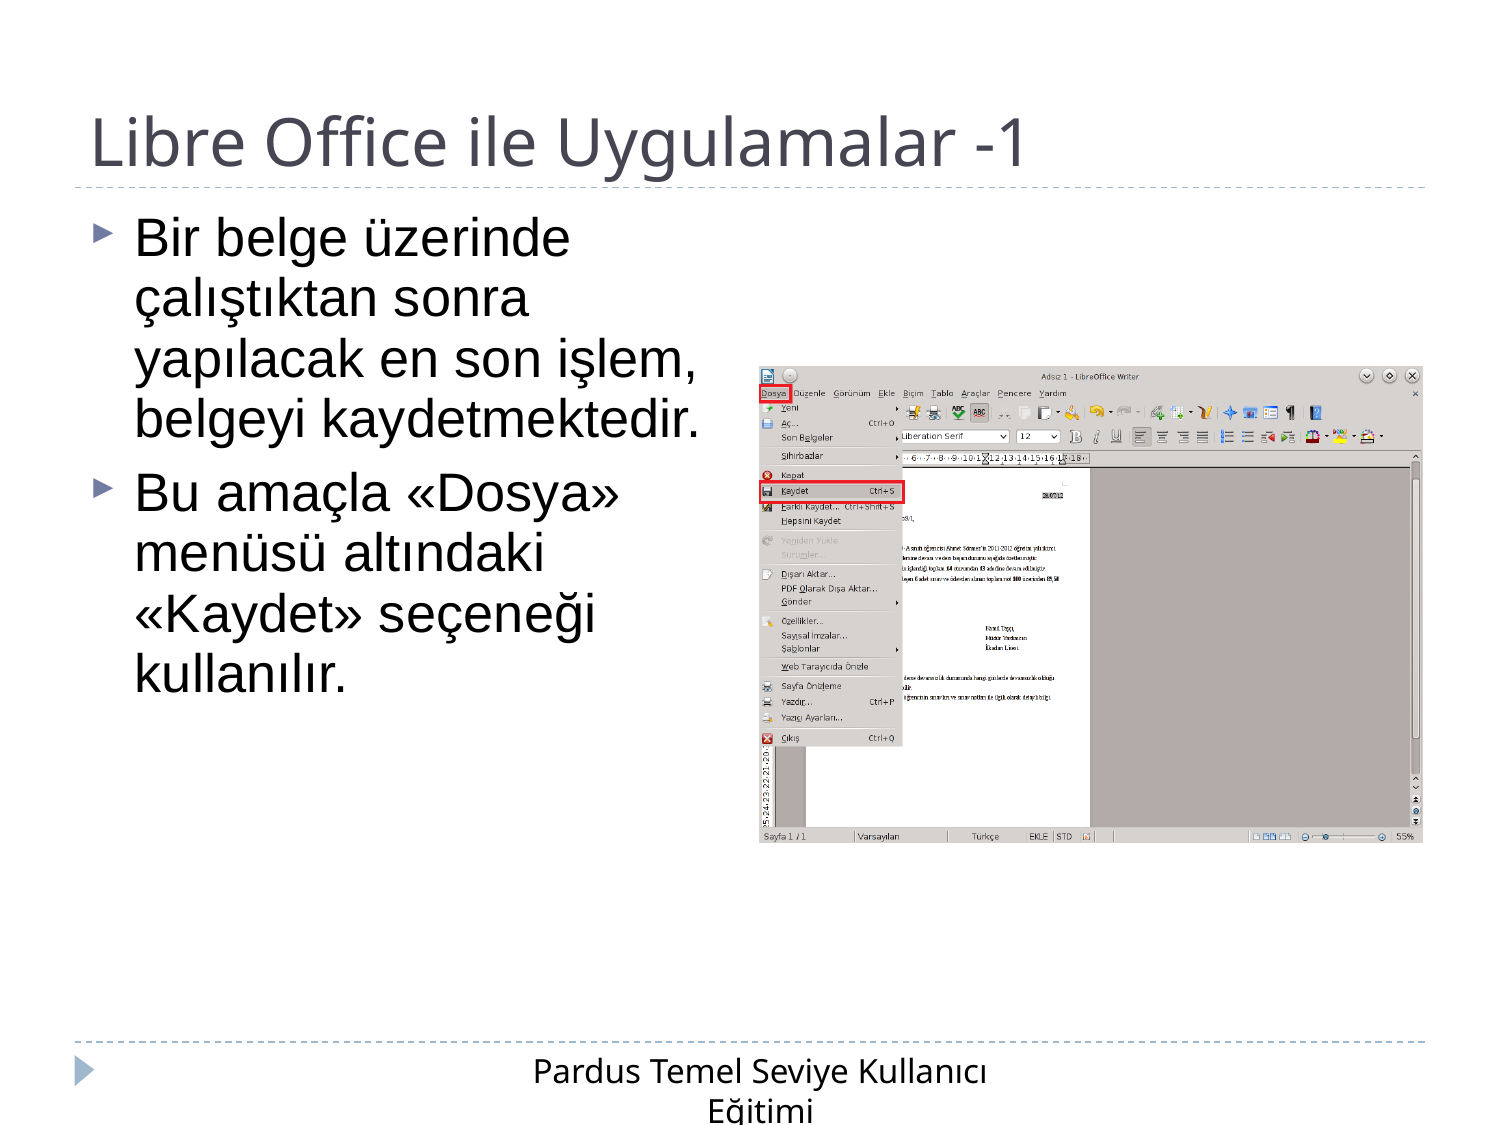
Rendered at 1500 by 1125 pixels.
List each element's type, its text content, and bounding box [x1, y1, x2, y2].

title Libre Office ile Uygulamalar -1 [75, 37, 1425, 188]
list Bir belge üzerinde çalıştıktan sonra yapılacak en son işlem, belgeyi kaydetmektedir. Bu amaçla «Dosya» menüsü altındaki «Kaydet» seçeneği kullanılır. [75, 200, 738, 1010]
picture [759, 366, 1423, 843]
